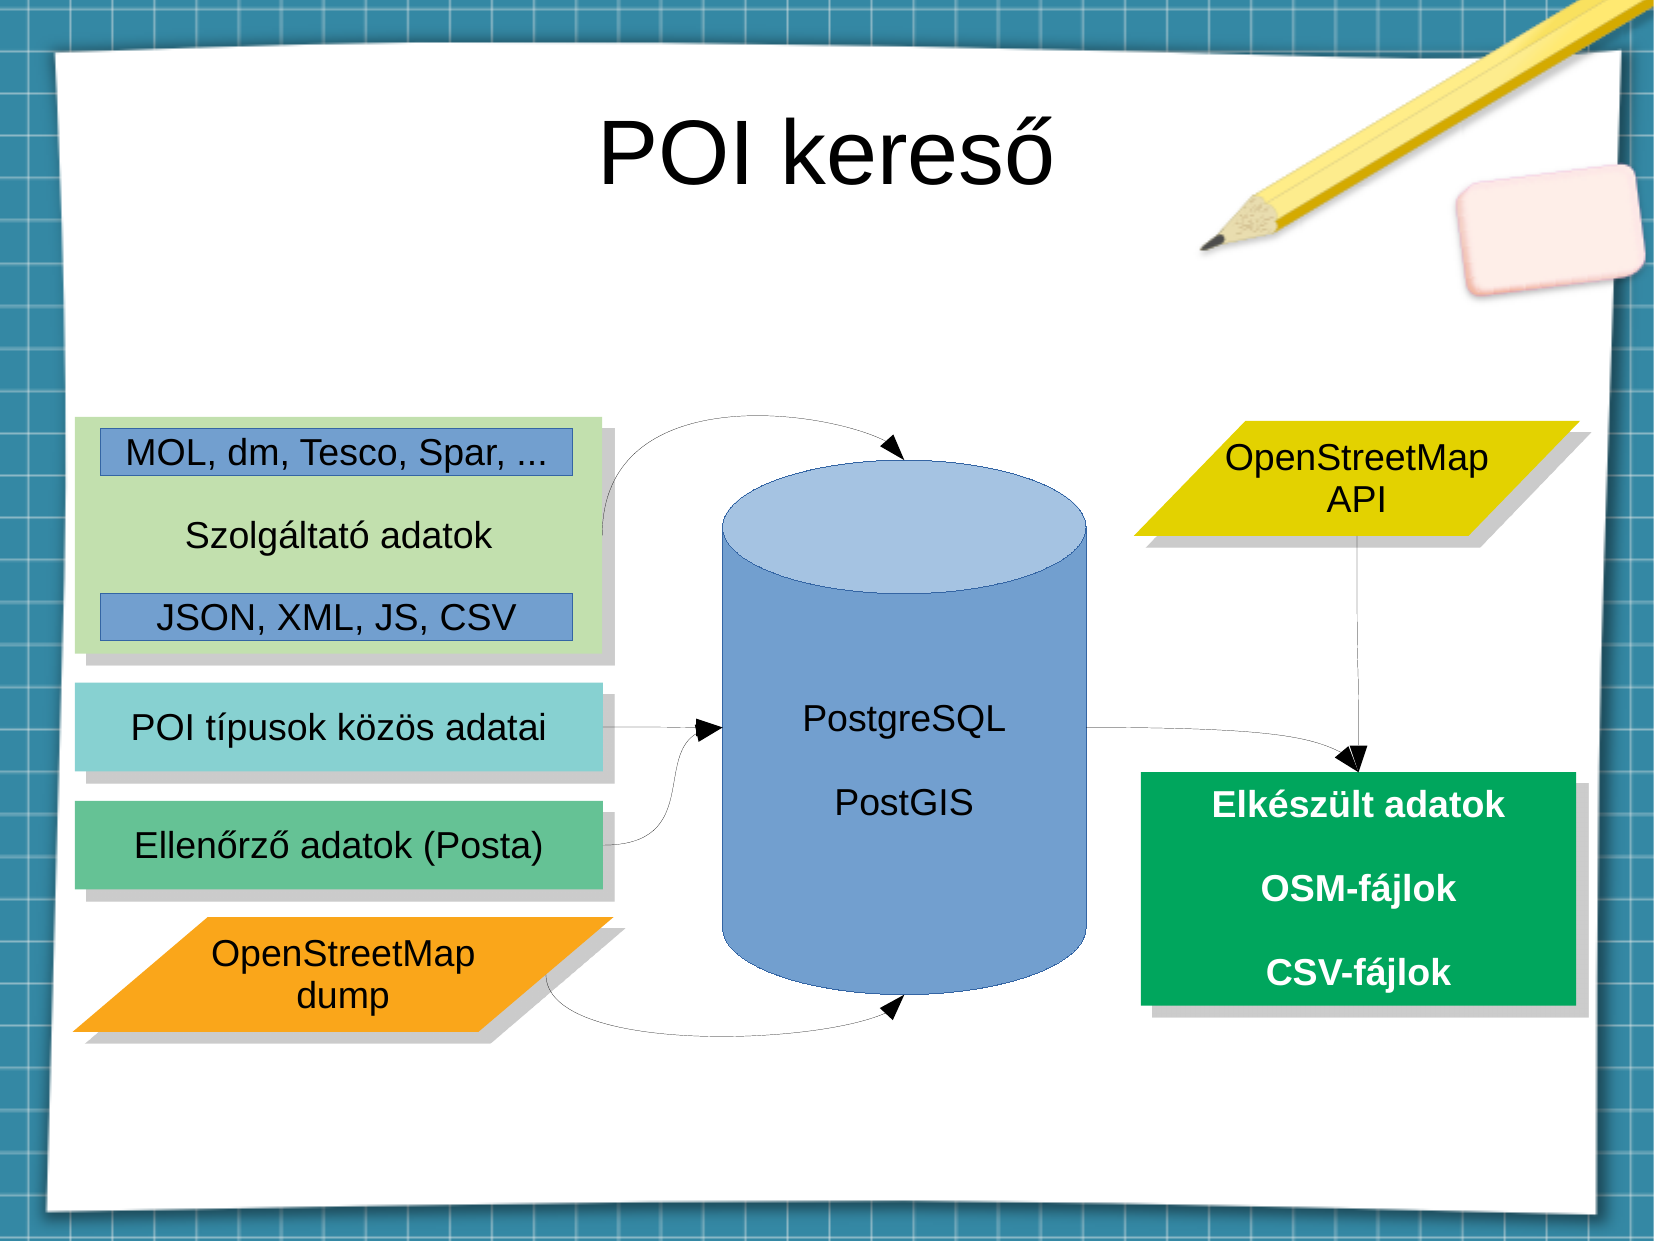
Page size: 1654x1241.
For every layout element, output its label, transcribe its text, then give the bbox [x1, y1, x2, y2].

text_box MOL, dm, Tesco, Spar, ... [100, 428, 573, 476]
picture [0, 0, 1654, 1241]
text_box Elkészült adatok OSM-fájlok CSV-fájlok [1140, 772, 1577, 1006]
text_box POI típusok közös adatai [74, 682, 603, 772]
text_box Szolgáltató adatok [74, 416, 603, 654]
text_box OpenStreetMap dump [72, 917, 614, 1032]
text_box Ellenőrző adatok (Posta) [74, 800, 603, 890]
text_box PostgreSQL PostGIS [722, 528, 1087, 995]
text_box JSON, XML, JS, CSV [100, 593, 573, 641]
title POI kereső [82, 49, 1571, 257]
text_box OpenStreetMap API [1133, 420, 1581, 536]
